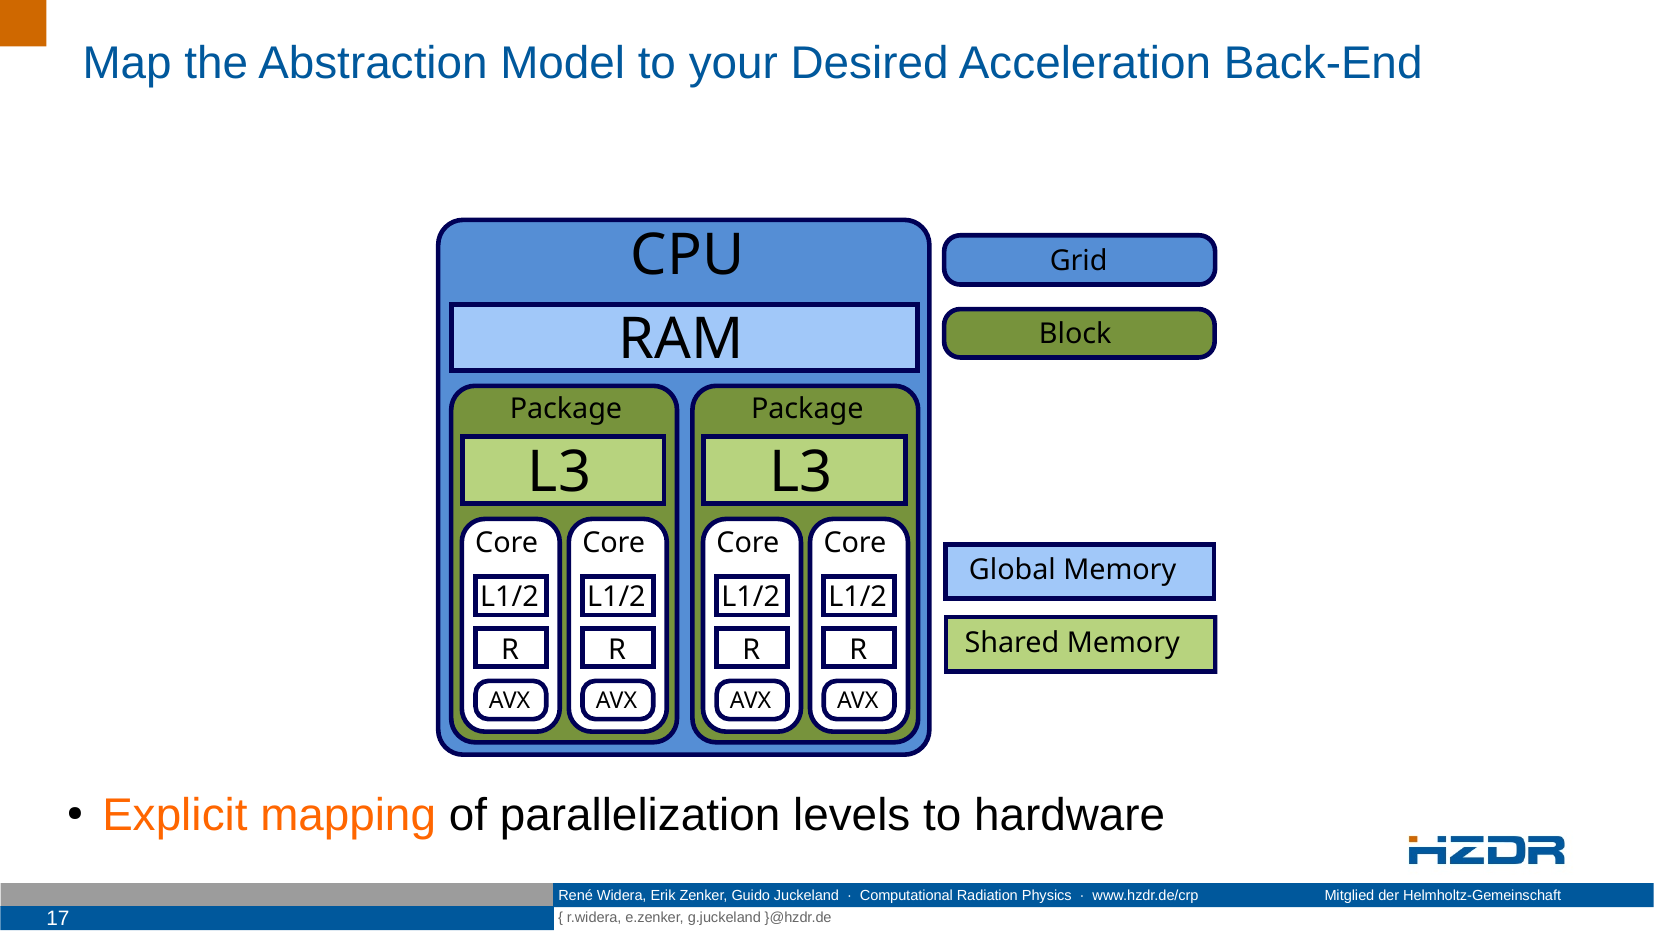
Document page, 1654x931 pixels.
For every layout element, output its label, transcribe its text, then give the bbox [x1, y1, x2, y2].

picture [1392, 819, 1582, 881]
picture [435, 217, 1218, 757]
text_box Explicit mapping of parallelization levels to hardware [52, 781, 1342, 886]
picture [1017, 886, 1249, 894]
title Map the Abstraction Model to your Desired Acceleration Back-End [82, 36, 1571, 143]
text_box [24, 768, 1392, 883]
